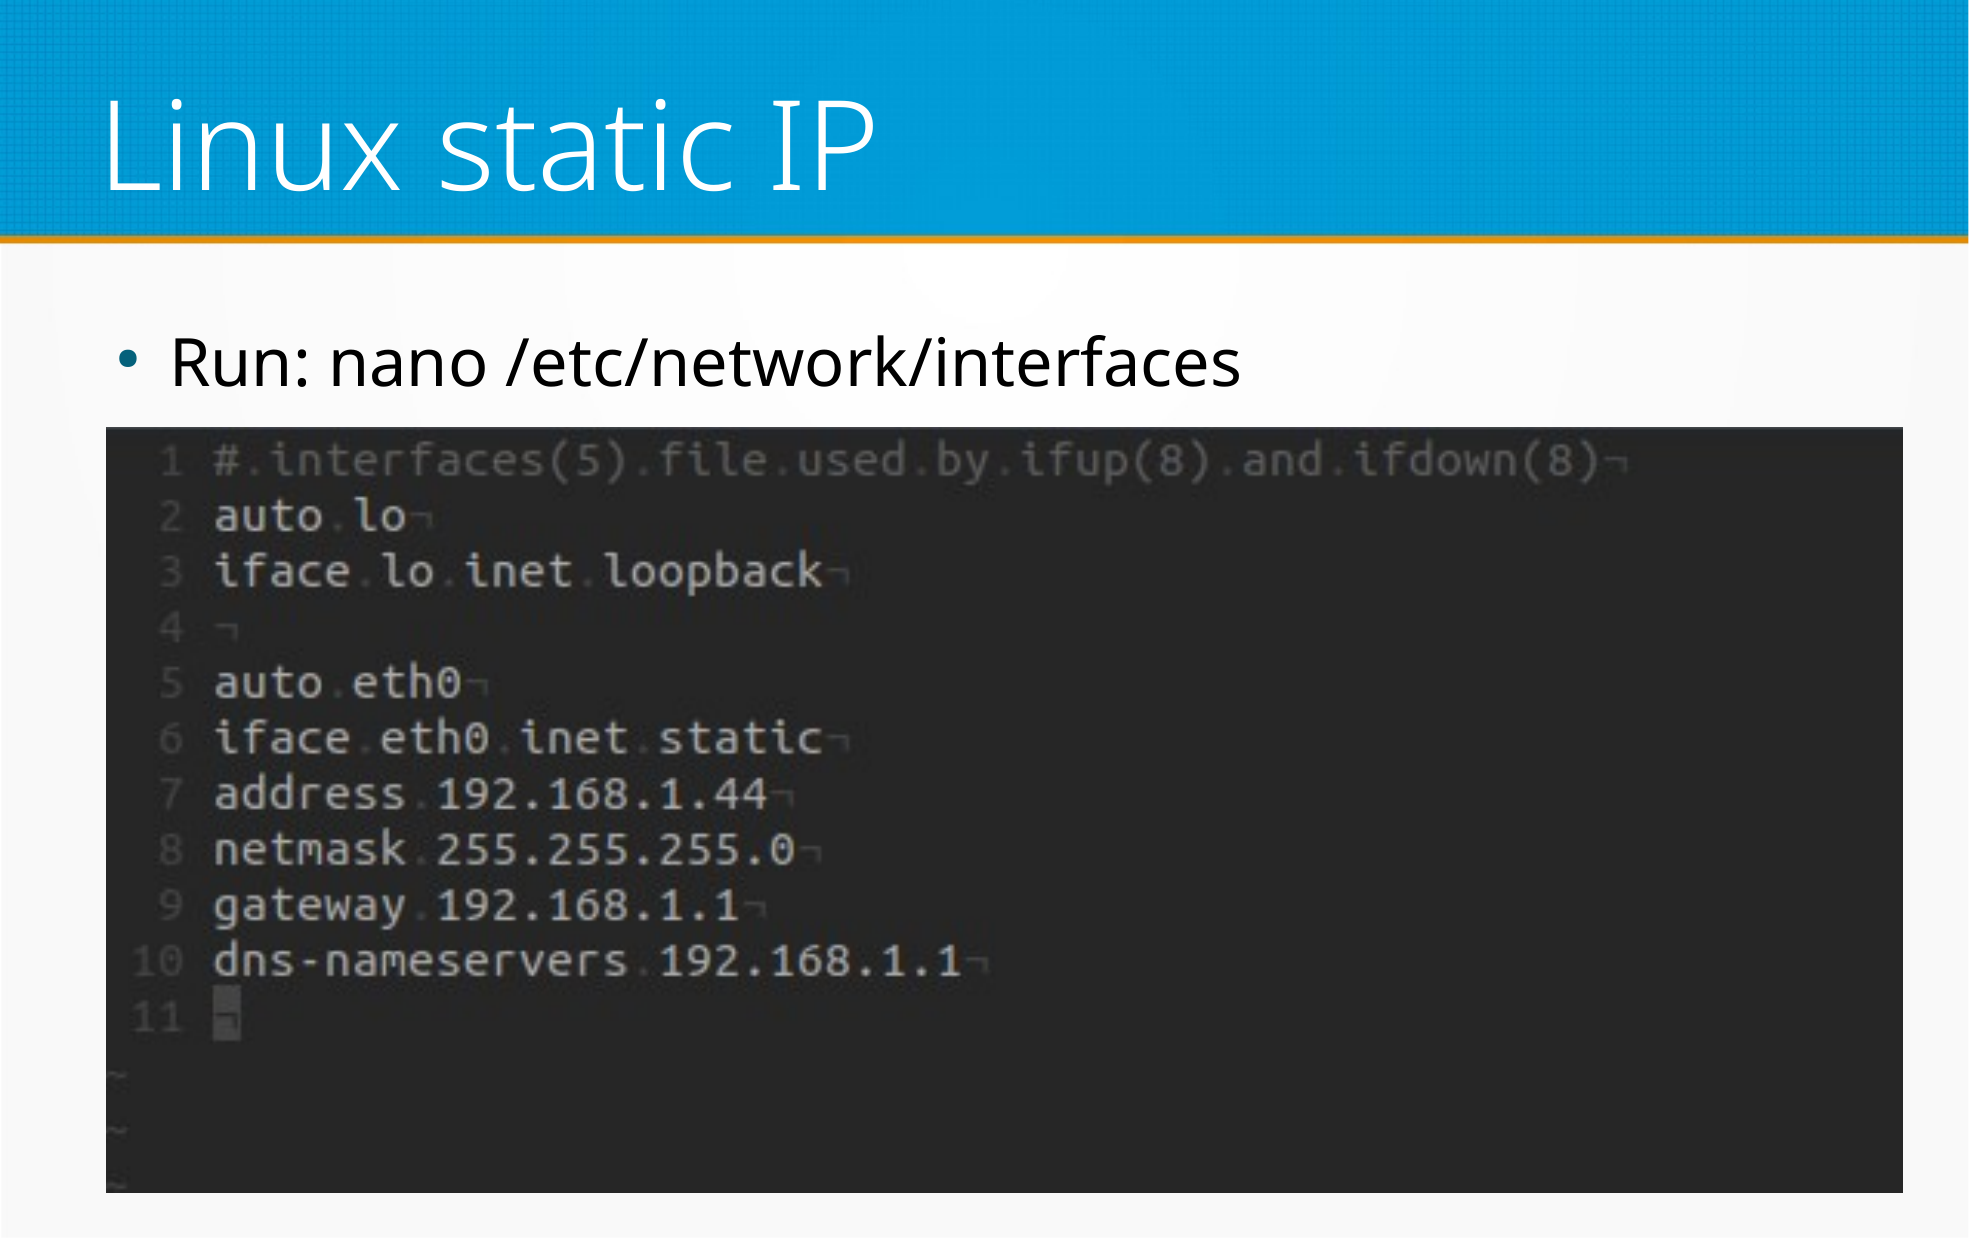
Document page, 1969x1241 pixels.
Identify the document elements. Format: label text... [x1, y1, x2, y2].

picture [0, 233, 1969, 1241]
title Linux static IP [98, 19, 1870, 227]
list Run: nano /etc/network/interfaces [98, 315, 1861, 1081]
